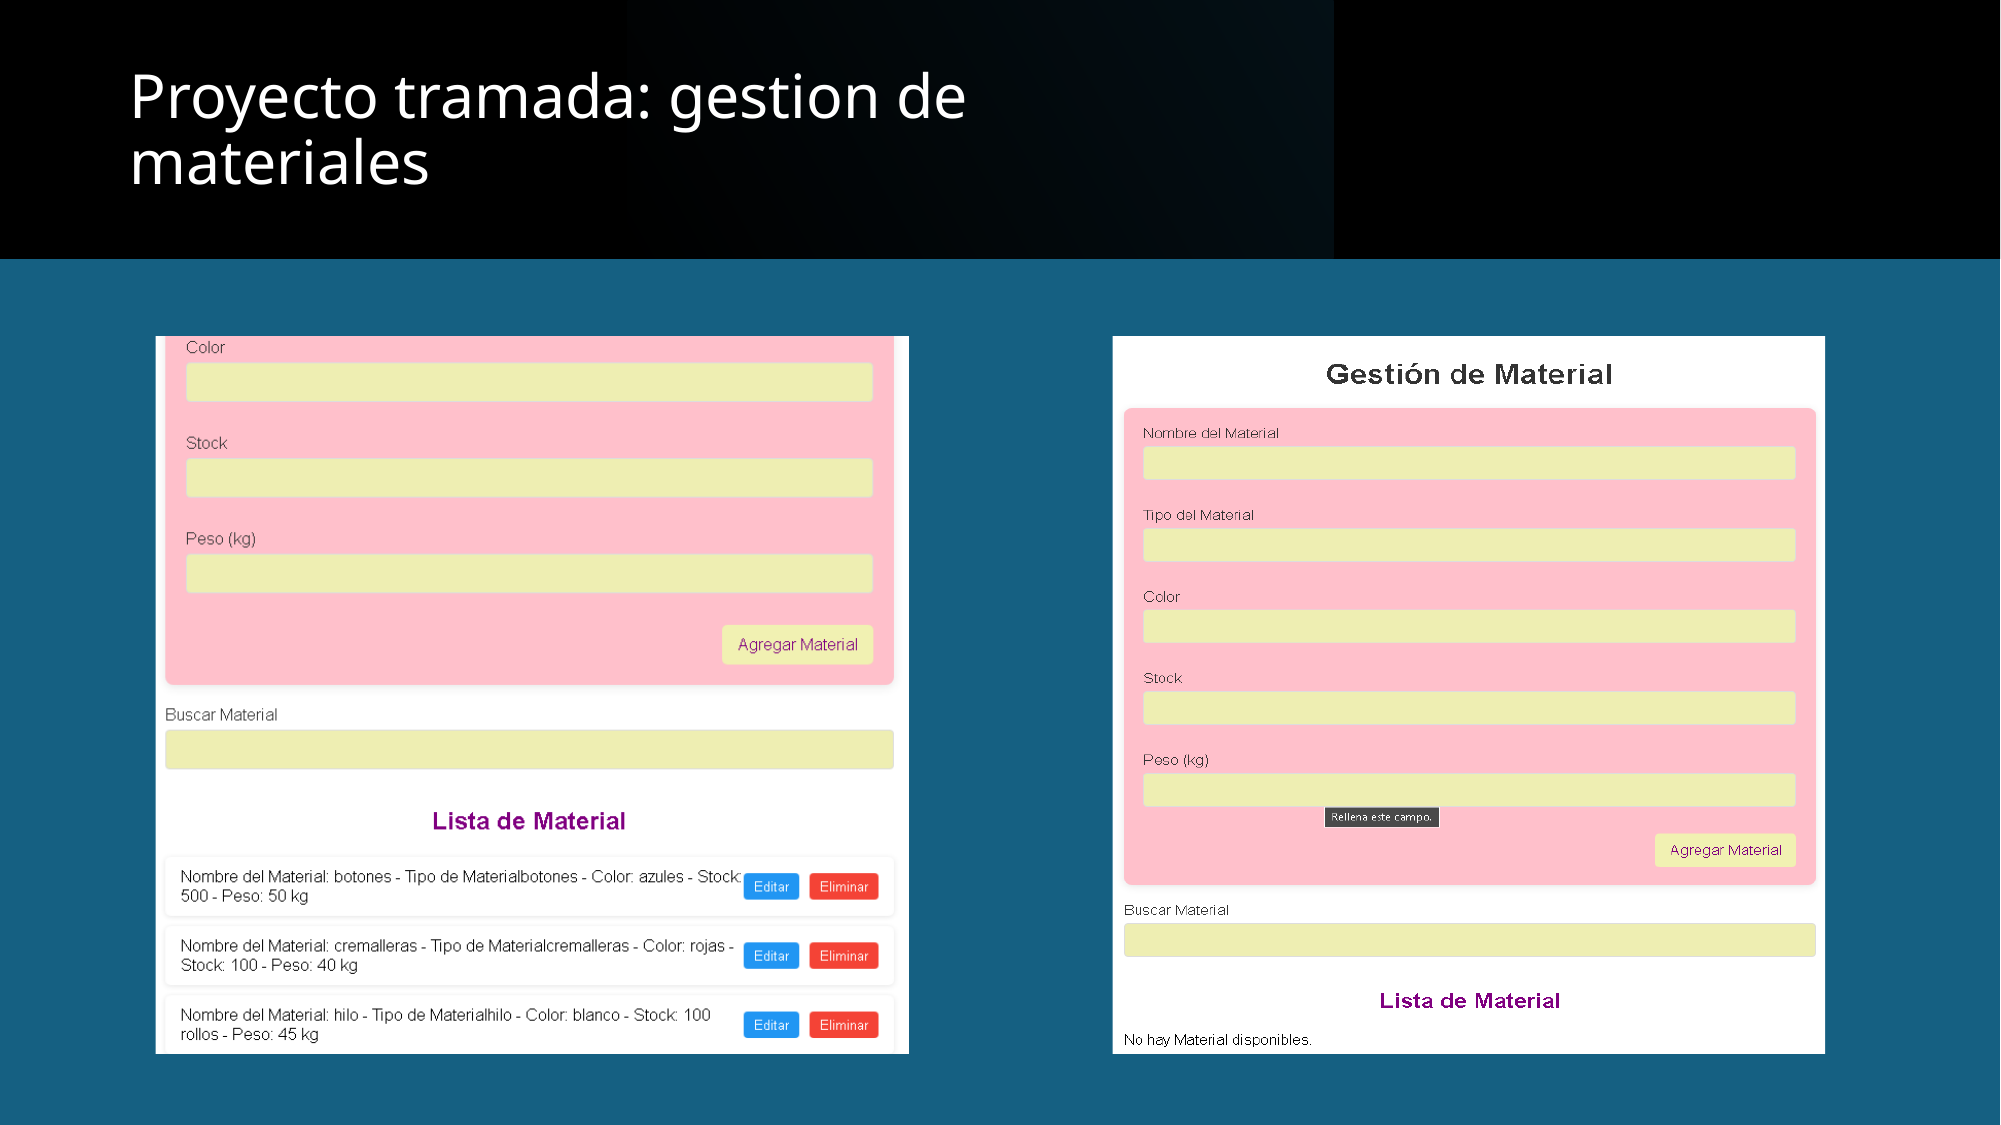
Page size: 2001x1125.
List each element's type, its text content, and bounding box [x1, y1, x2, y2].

picture [155, 336, 909, 1054]
picture [1112, 336, 1826, 1054]
text_box [0, 0, 2000, 1125]
title Proyecto tramada: gestion de materiales [114, 57, 1279, 206]
